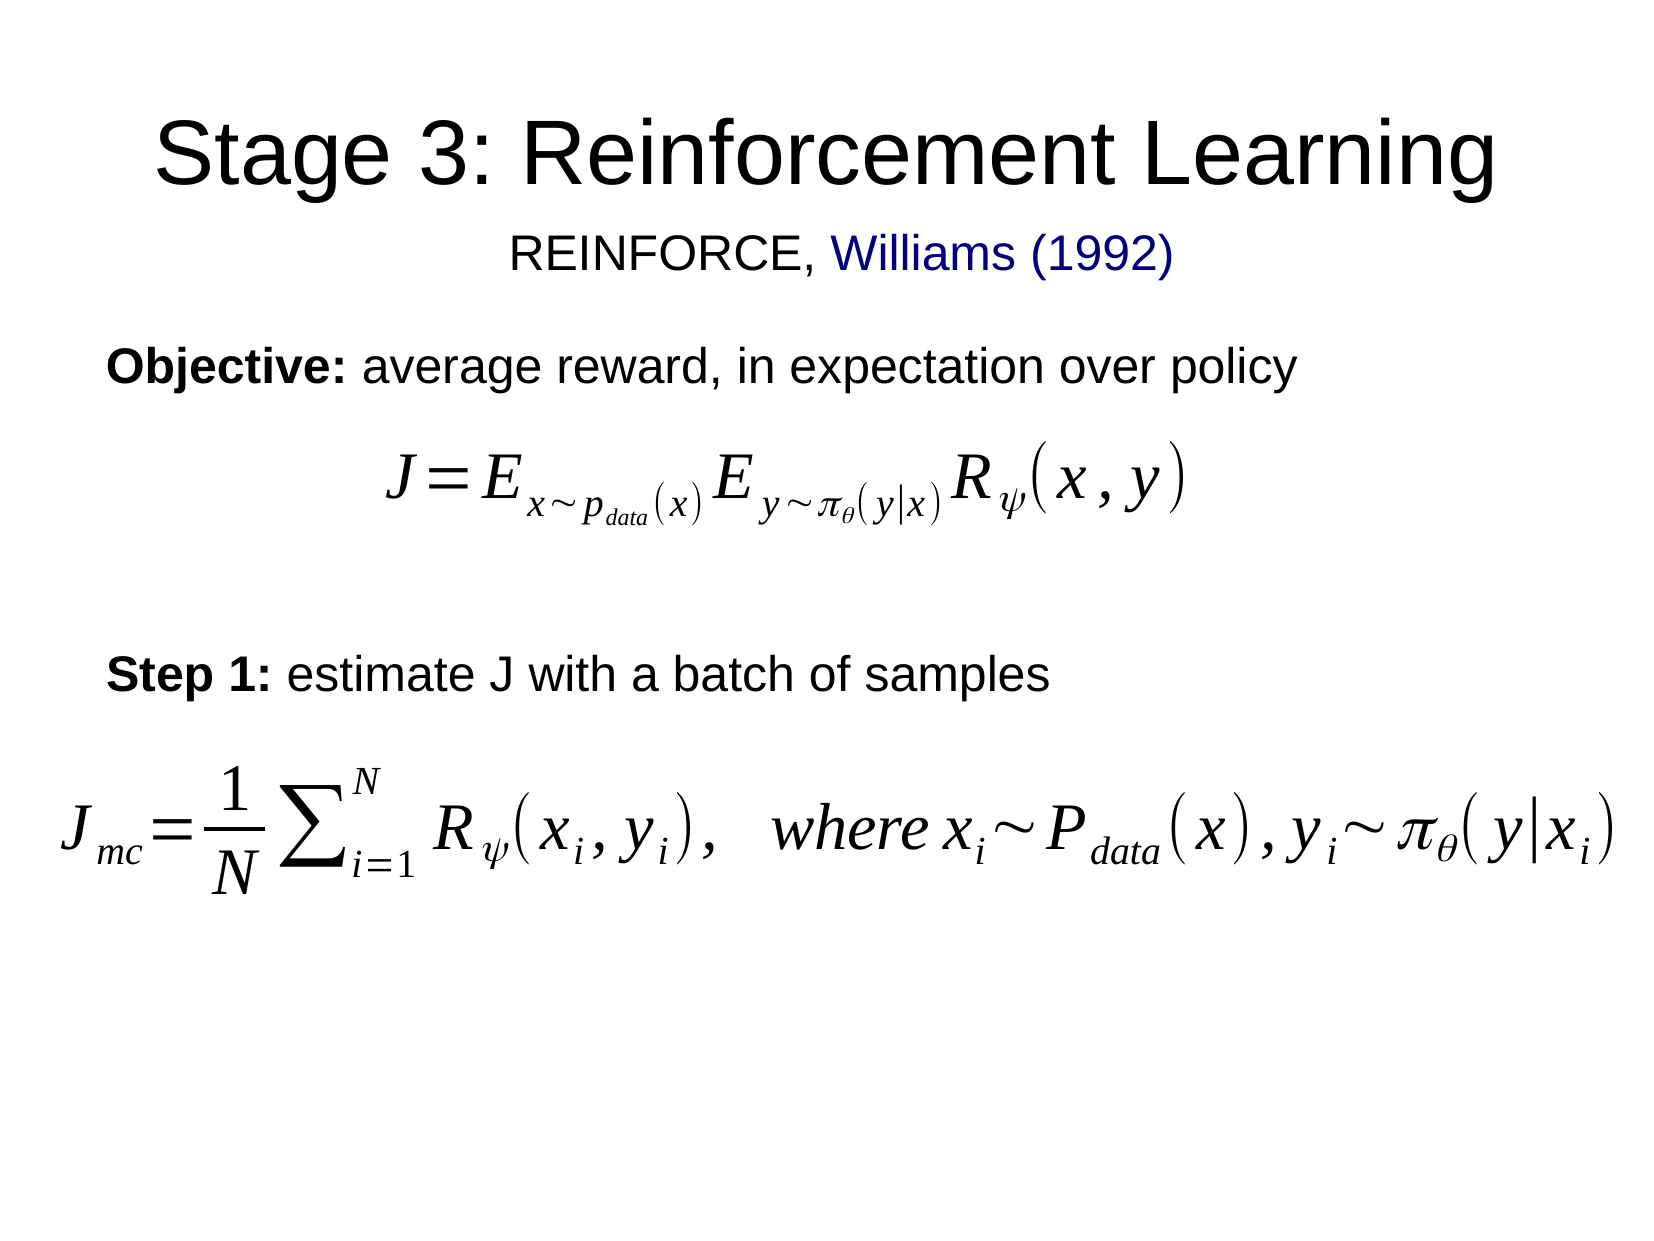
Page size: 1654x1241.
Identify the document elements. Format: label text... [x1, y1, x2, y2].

chart [52, 750, 1623, 909]
text_box Step 1: estimate J with a batch of samples [91, 638, 1450, 750]
text_box Objective: average reward, in expectation over policy [91, 331, 1450, 458]
text_box REINFORCE, Williams (1992) [493, 217, 1249, 331]
chart [377, 437, 1196, 531]
title Stage 3: Reinforcement Learning [82, 49, 1571, 257]
